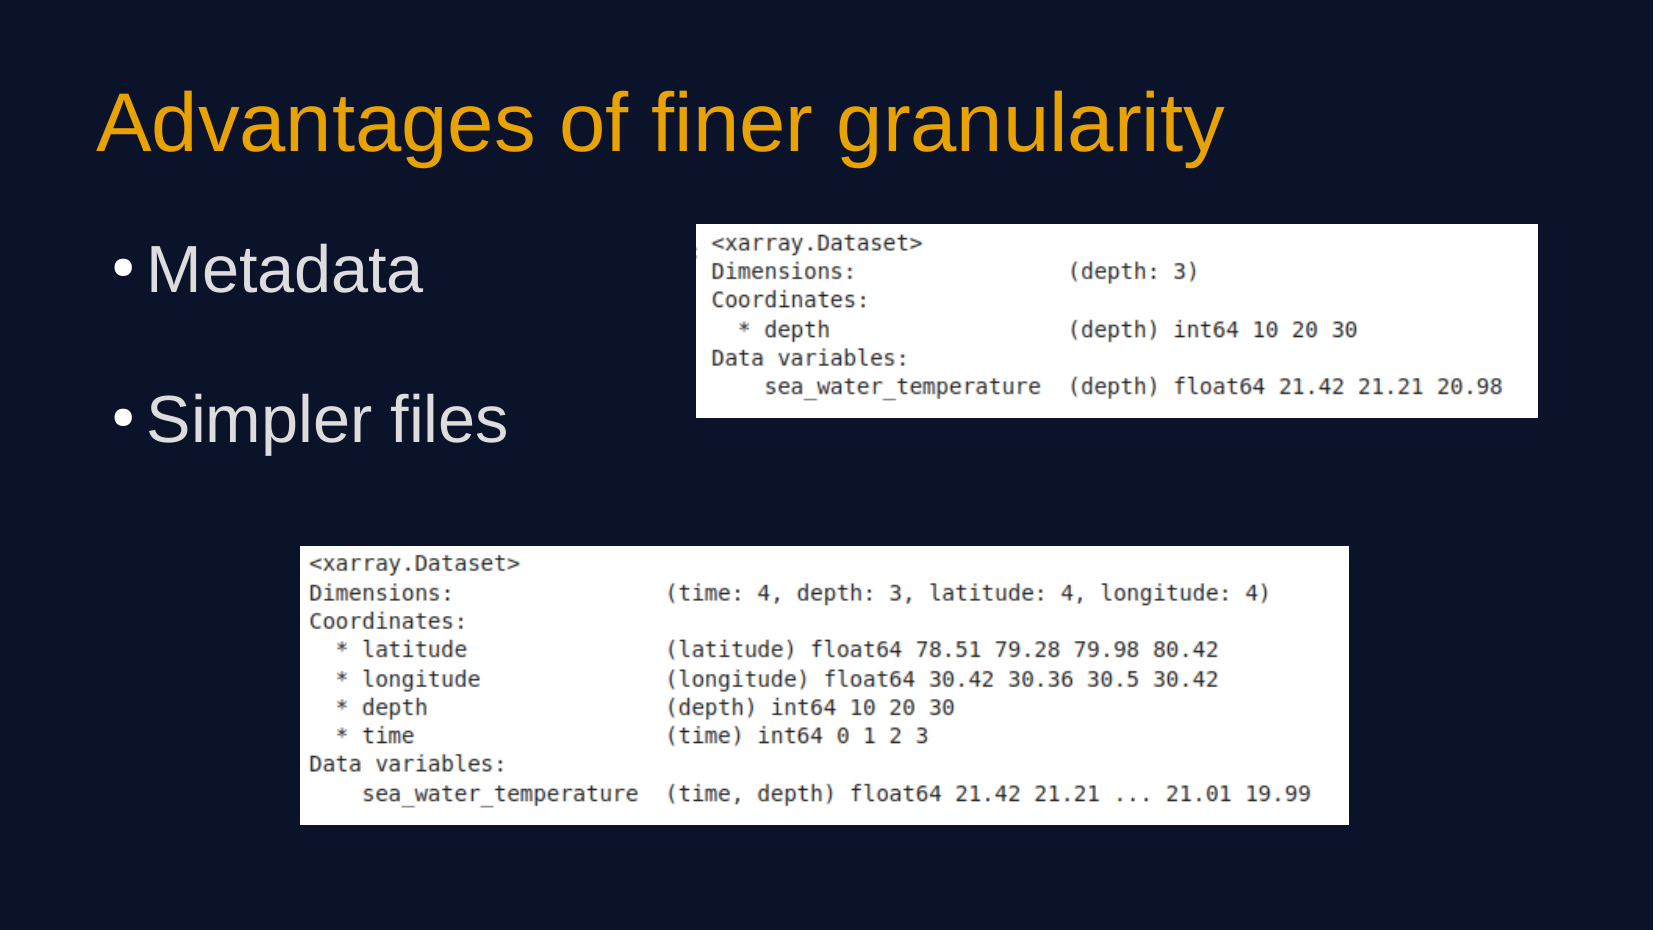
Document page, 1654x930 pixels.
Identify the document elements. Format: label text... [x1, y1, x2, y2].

text_box Metadata Simpler files [96, 225, 1238, 912]
picture [300, 546, 1349, 826]
picture [696, 224, 1538, 418]
title Advantages of finer granularity [96, 0, 1276, 225]
